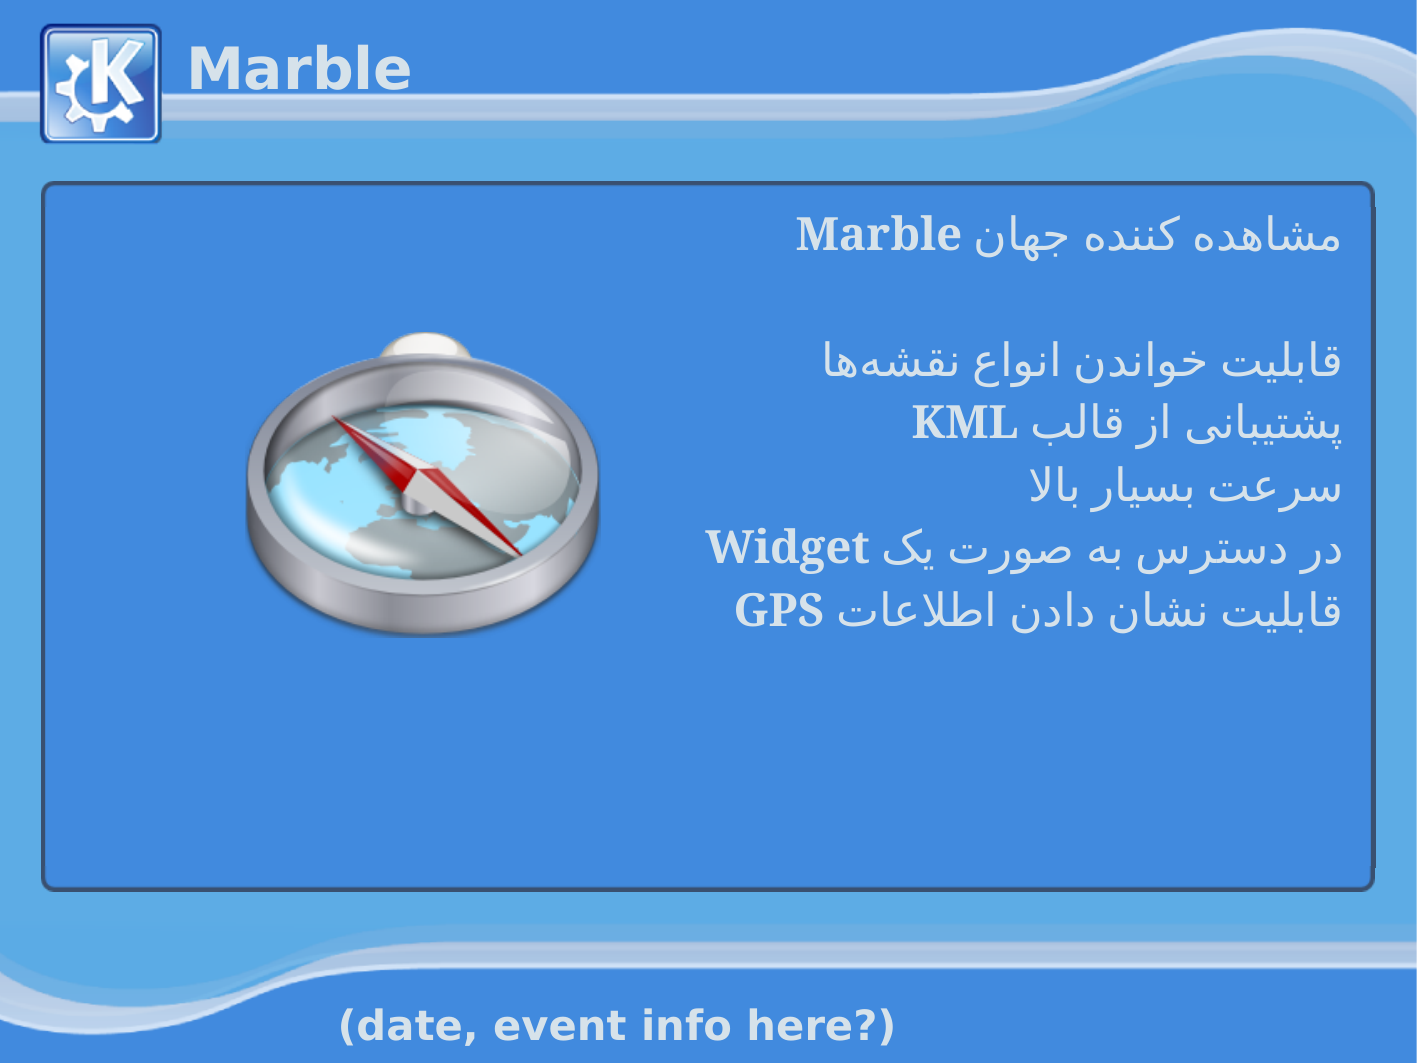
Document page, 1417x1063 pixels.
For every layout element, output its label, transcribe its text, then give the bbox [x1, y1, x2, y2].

picture [0, 0, 1417, 1063]
text_box Marble [171, 27, 1048, 111]
text_box مشاهده کننده جهان Marble قابلیت خواندن انواع نقشه‌ها پشتیبانی از قالب KML سرعت بسیار بالا در دسترس به صورت یک Widget قابلیت نشان دادن اطلاعات GPS [58, 194, 1359, 717]
